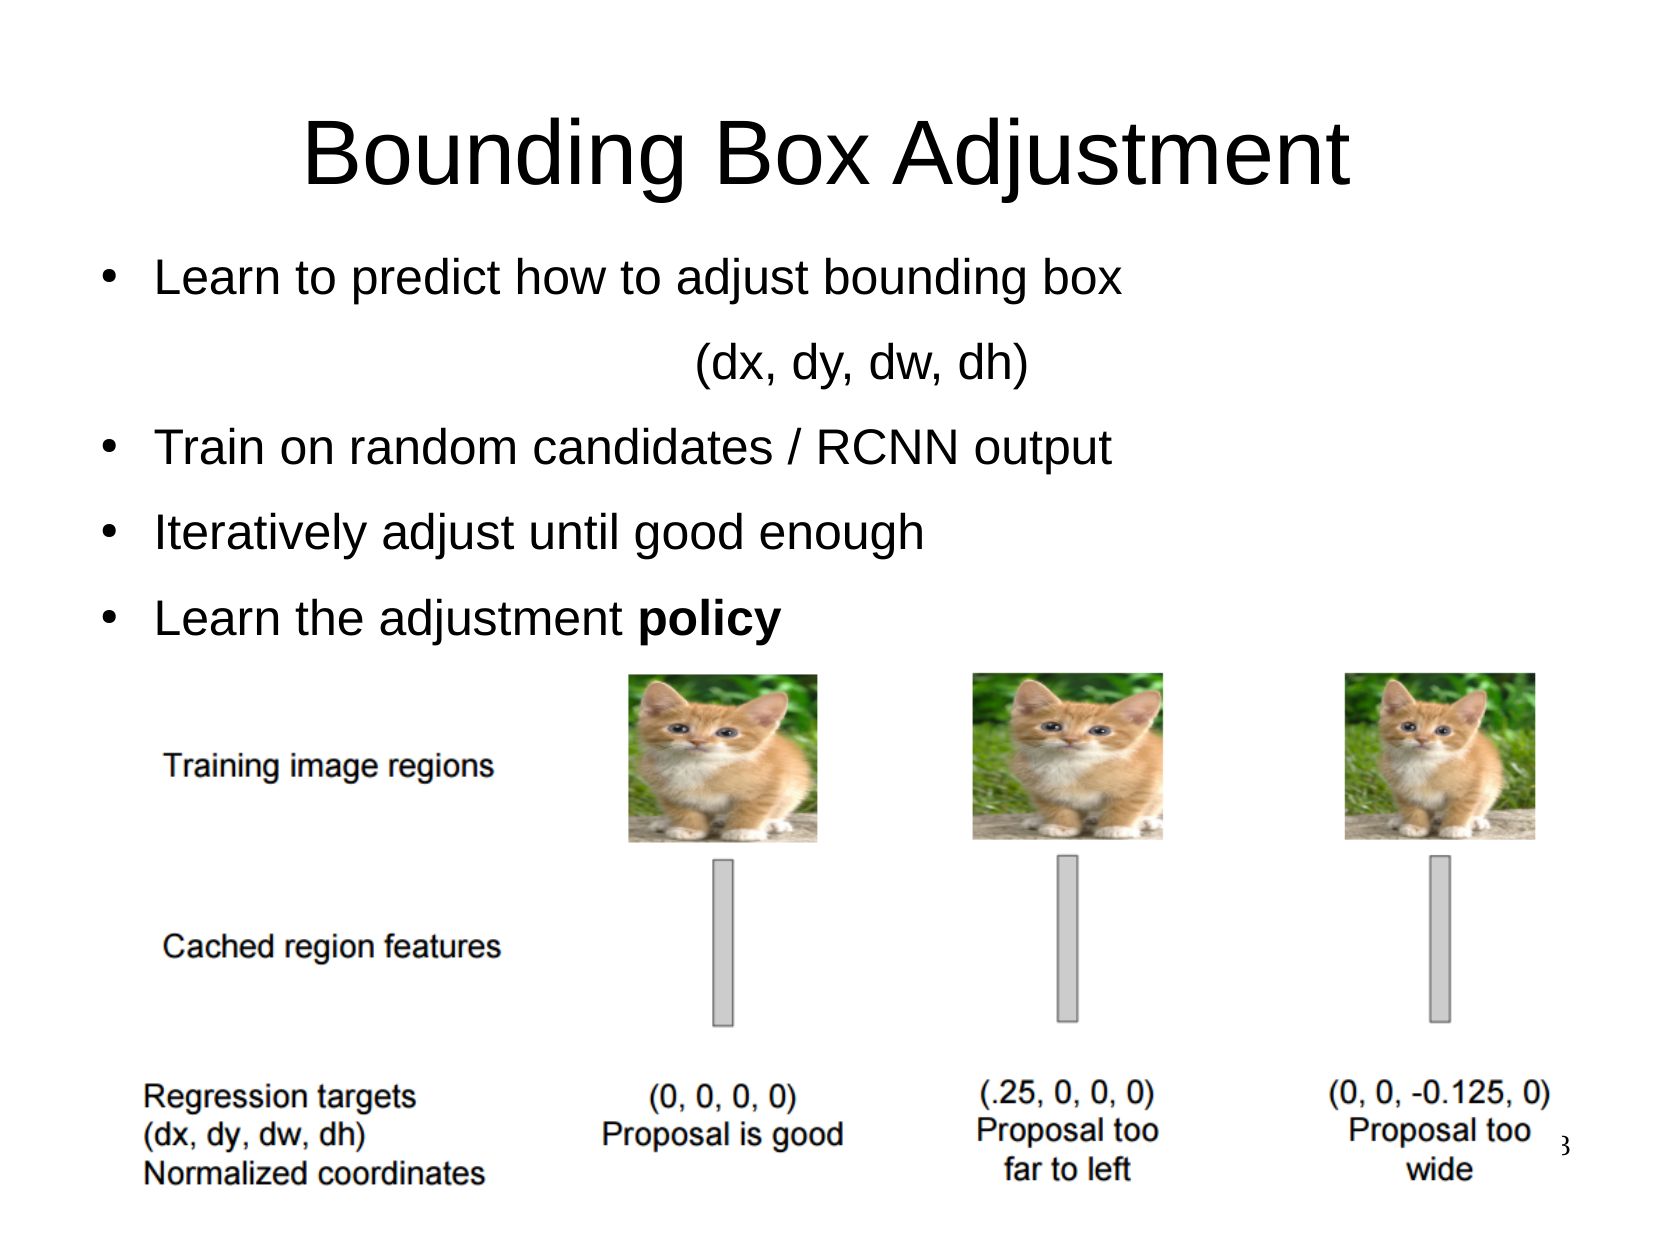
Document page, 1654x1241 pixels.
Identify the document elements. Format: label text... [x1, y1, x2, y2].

list Learn to predict how to adjust bounding box (dx, dy, dw, dh) Train on random candidates / RCNN output Iteratively adjust until good enough Learn the adjustment policy [82, 248, 1571, 969]
title Bounding Box Adjustment [82, 49, 1571, 248]
picture [136, 662, 1562, 1208]
